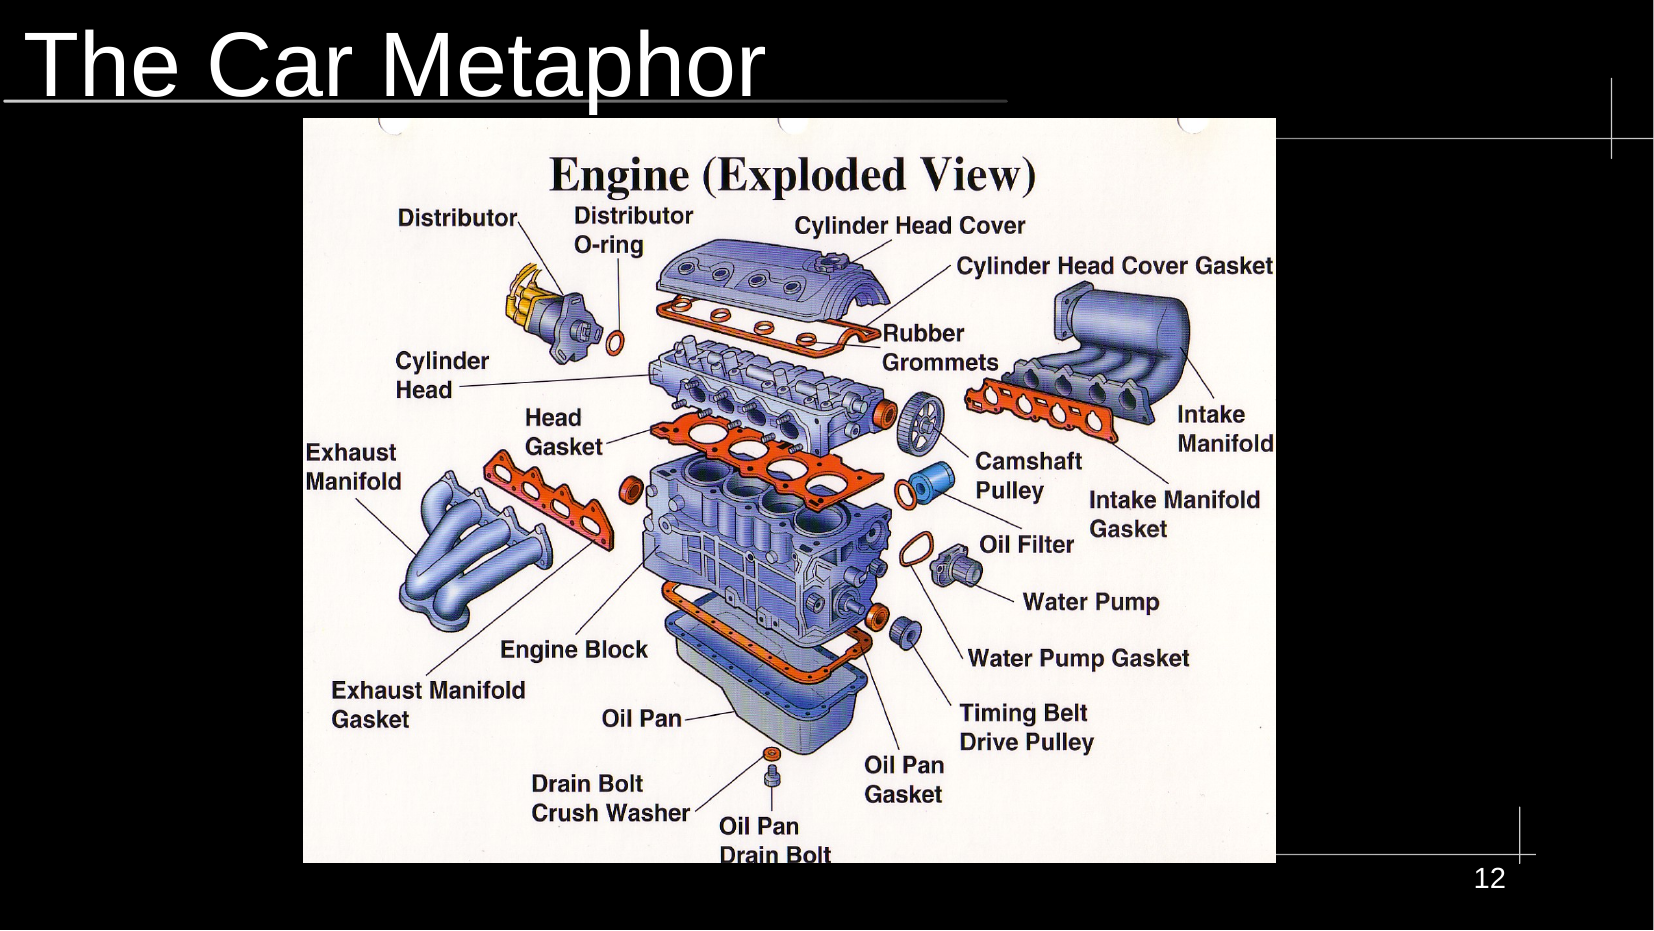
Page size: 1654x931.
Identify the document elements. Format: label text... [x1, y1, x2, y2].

picture [303, 118, 1276, 863]
title The Car Metaphor [23, 11, 1589, 119]
text_box [800, 455, 830, 494]
